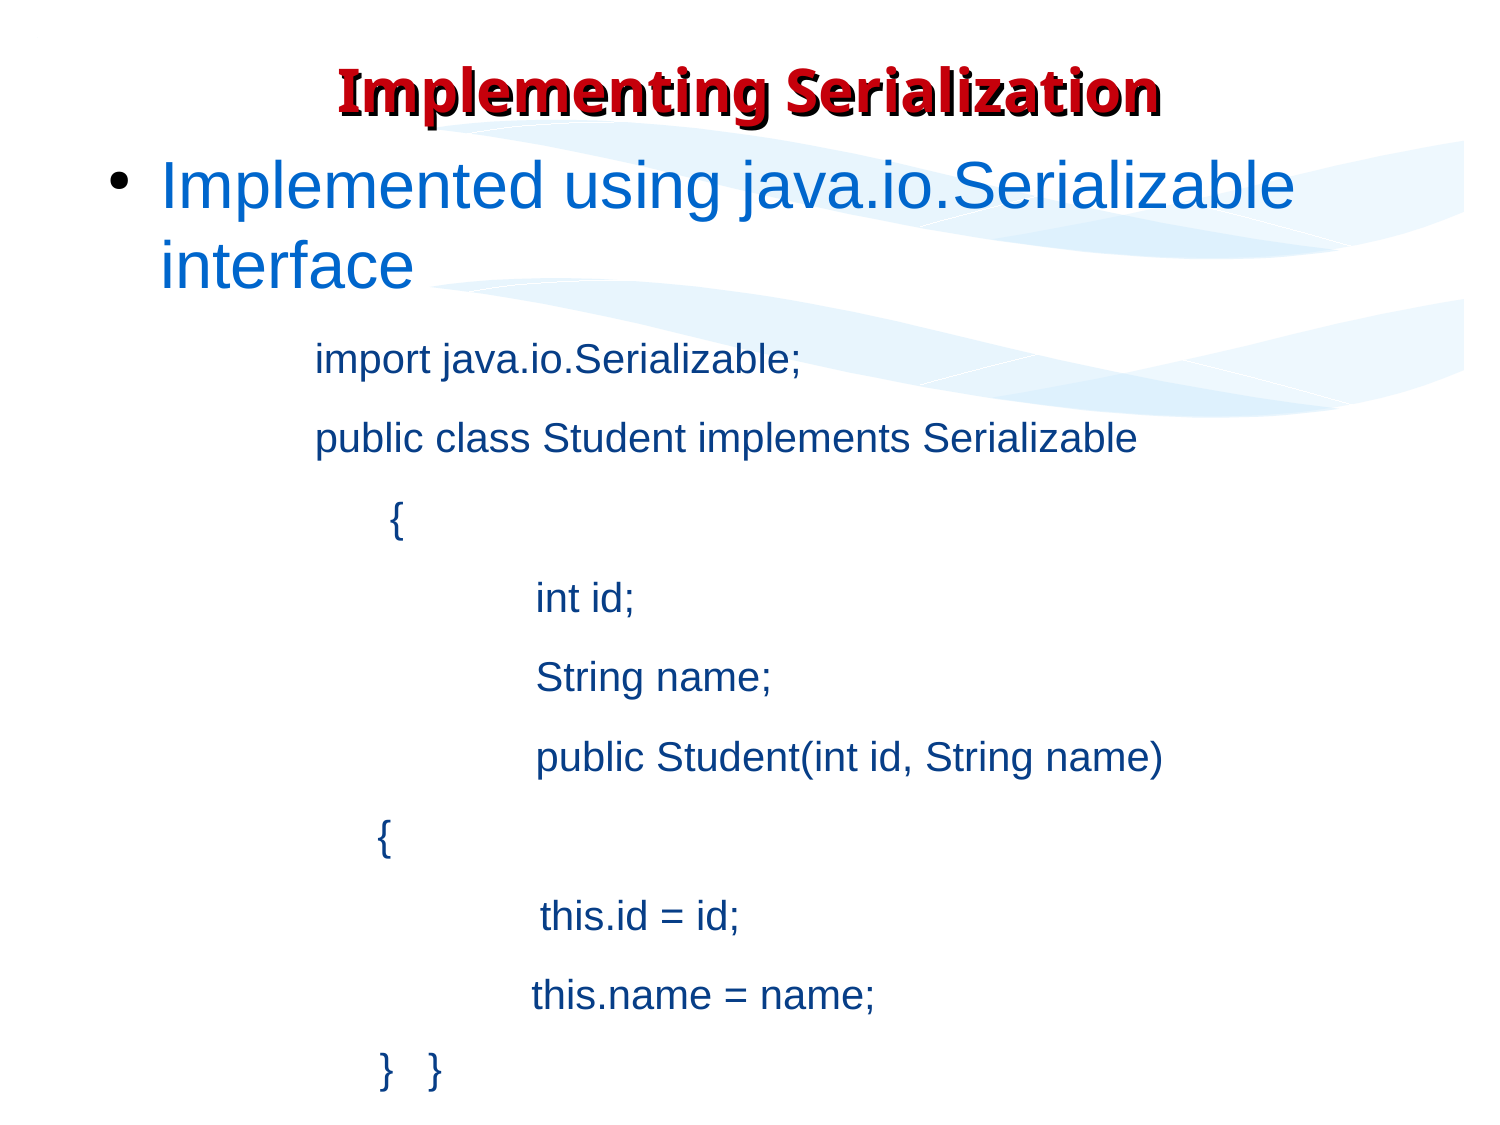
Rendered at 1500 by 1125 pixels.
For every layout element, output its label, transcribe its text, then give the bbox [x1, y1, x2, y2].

list Implemented using java.io.Serializable interface import java.io.Serializable; public class Student implements Serializable { int id; String name; public Student(int id, String name) { this.id = id; this.name = name; } } [75, 135, 1425, 1036]
title Implementing Serialization [75, 44, 1425, 135]
